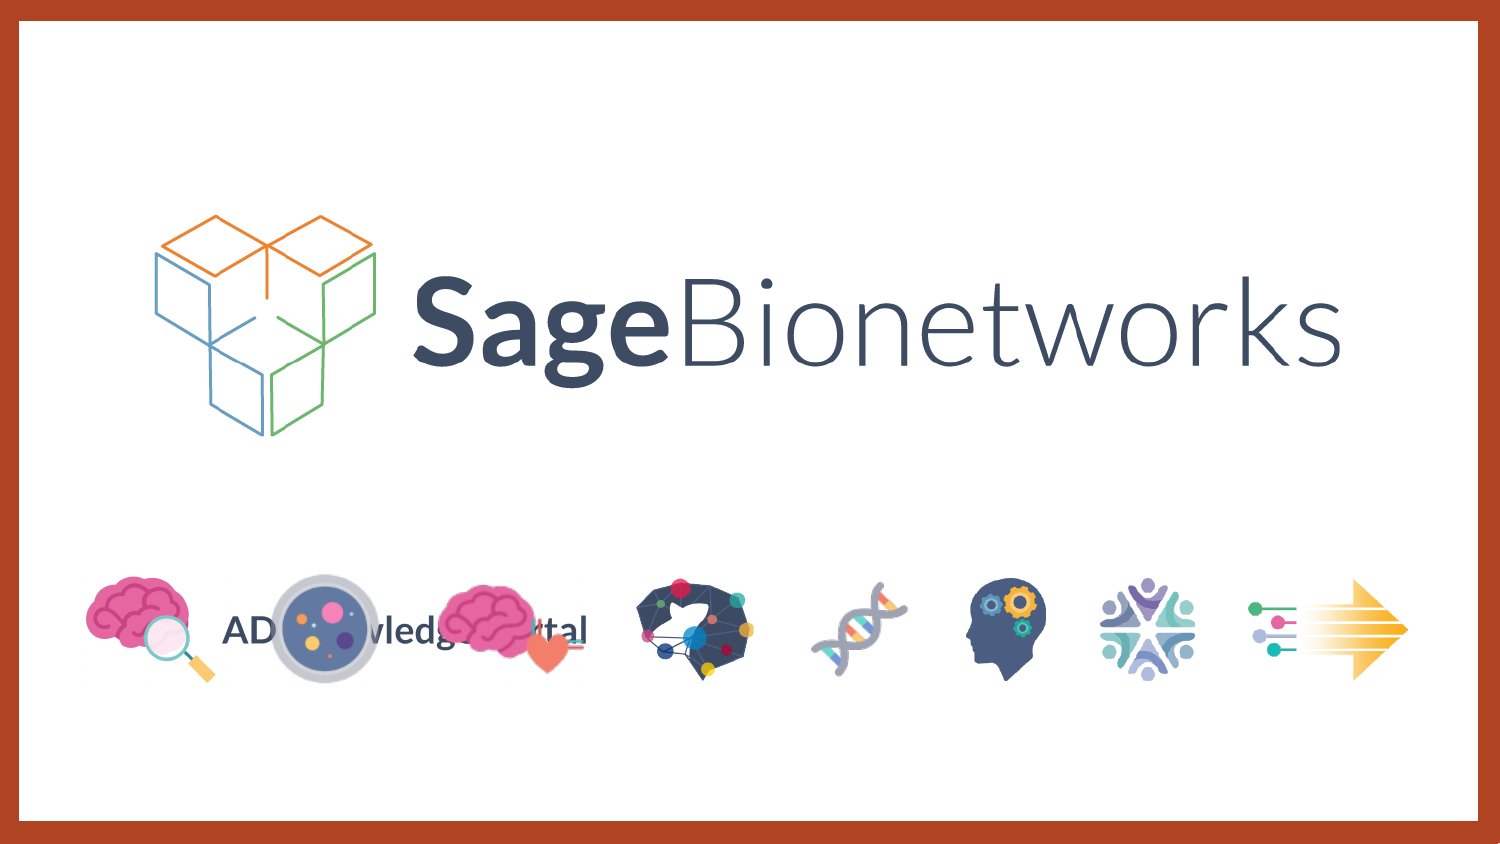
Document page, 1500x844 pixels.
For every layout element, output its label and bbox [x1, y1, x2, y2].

picture [1100, 578, 1195, 681]
picture [154, 214, 1340, 437]
picture [807, 578, 913, 681]
picture [80, 570, 598, 688]
picture [1248, 578, 1410, 681]
picture [966, 578, 1046, 681]
picture [636, 578, 754, 681]
text_box [0, 0, 1500, 844]
